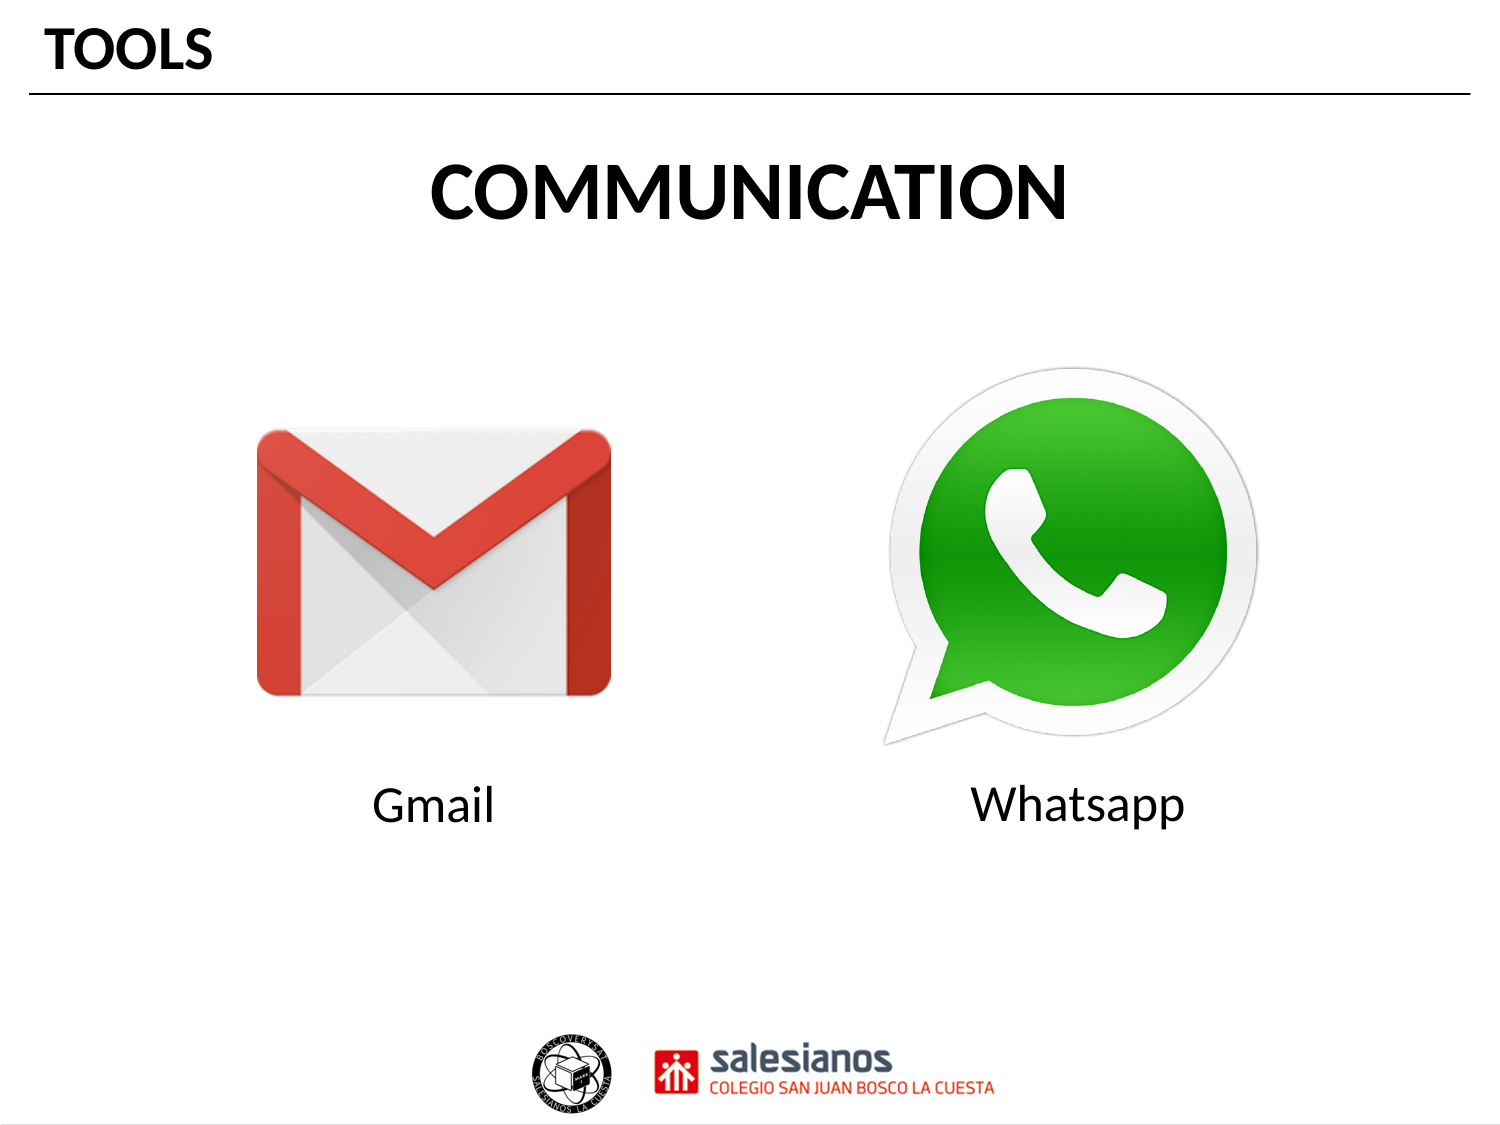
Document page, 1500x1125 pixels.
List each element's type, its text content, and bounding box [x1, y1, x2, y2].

text_box COMMUNICATION [35, 128, 1465, 244]
text_box Whatsapp [855, 761, 1301, 839]
text_box Gmail [210, 762, 657, 841]
picture [0, 0, 1500, 1125]
text_box TOOLS [29, 0, 1472, 90]
